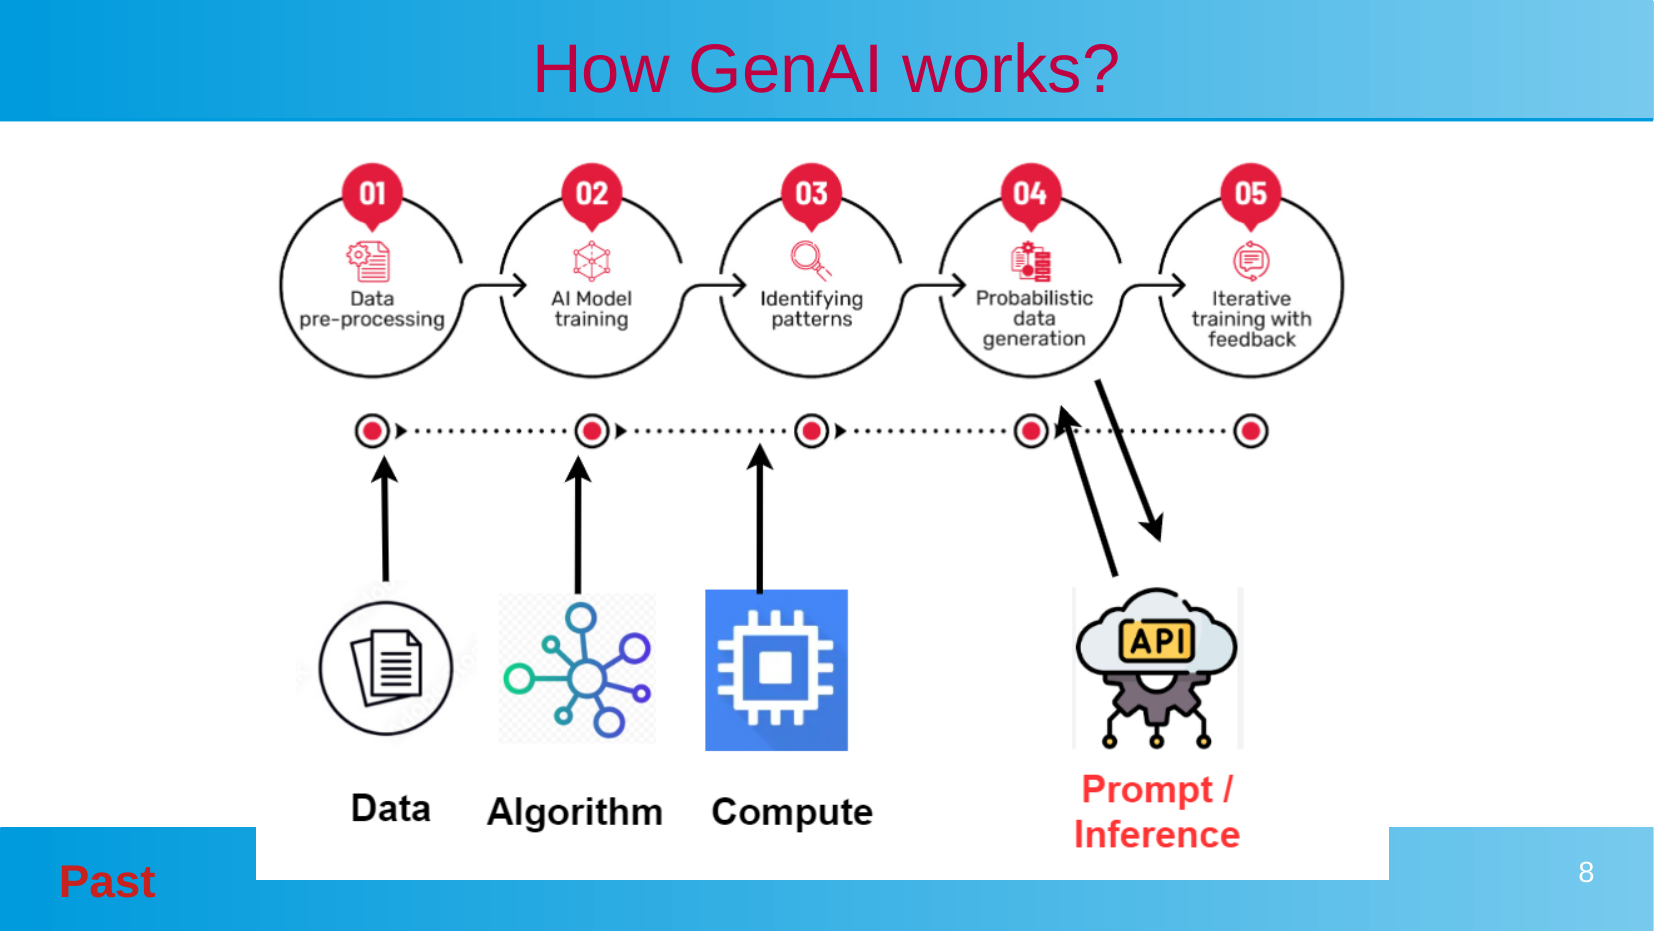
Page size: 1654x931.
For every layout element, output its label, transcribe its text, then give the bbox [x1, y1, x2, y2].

title How GenAI works? [59, 29, 1595, 108]
picture [256, 123, 1389, 880]
